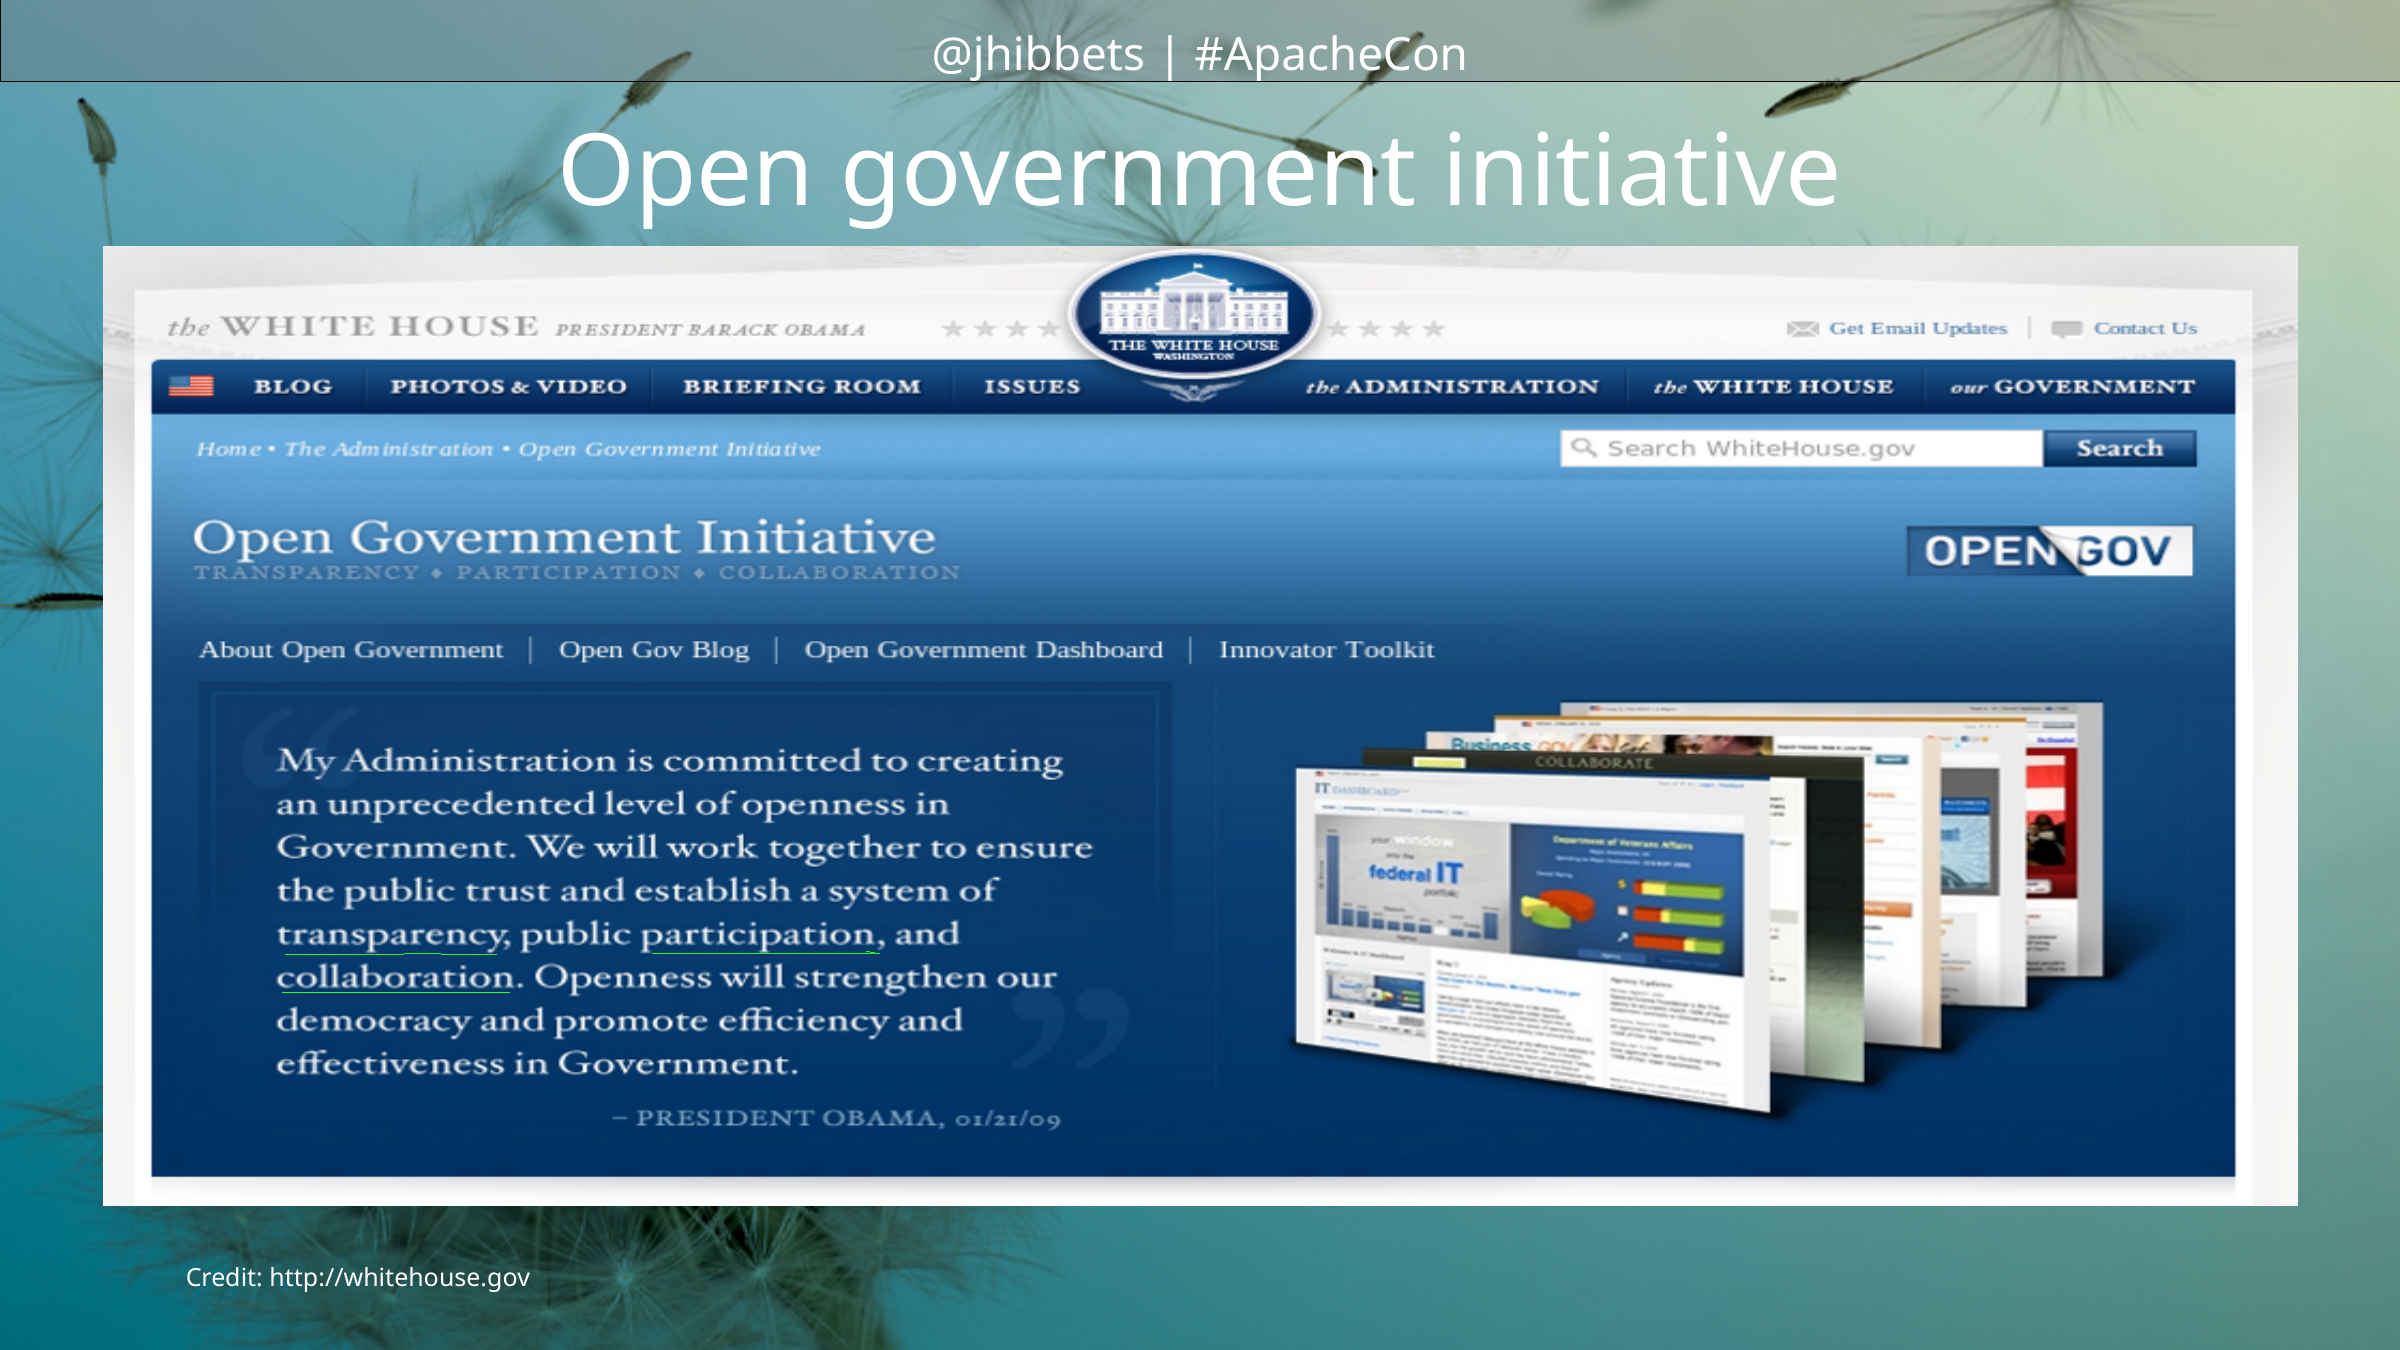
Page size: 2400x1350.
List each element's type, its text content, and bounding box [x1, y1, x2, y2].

text_box Credit: http://whitehouse.gov [171, 1252, 719, 1299]
title Open government initiative [120, 53, 2281, 246]
picture [0, 82, 2400, 1350]
